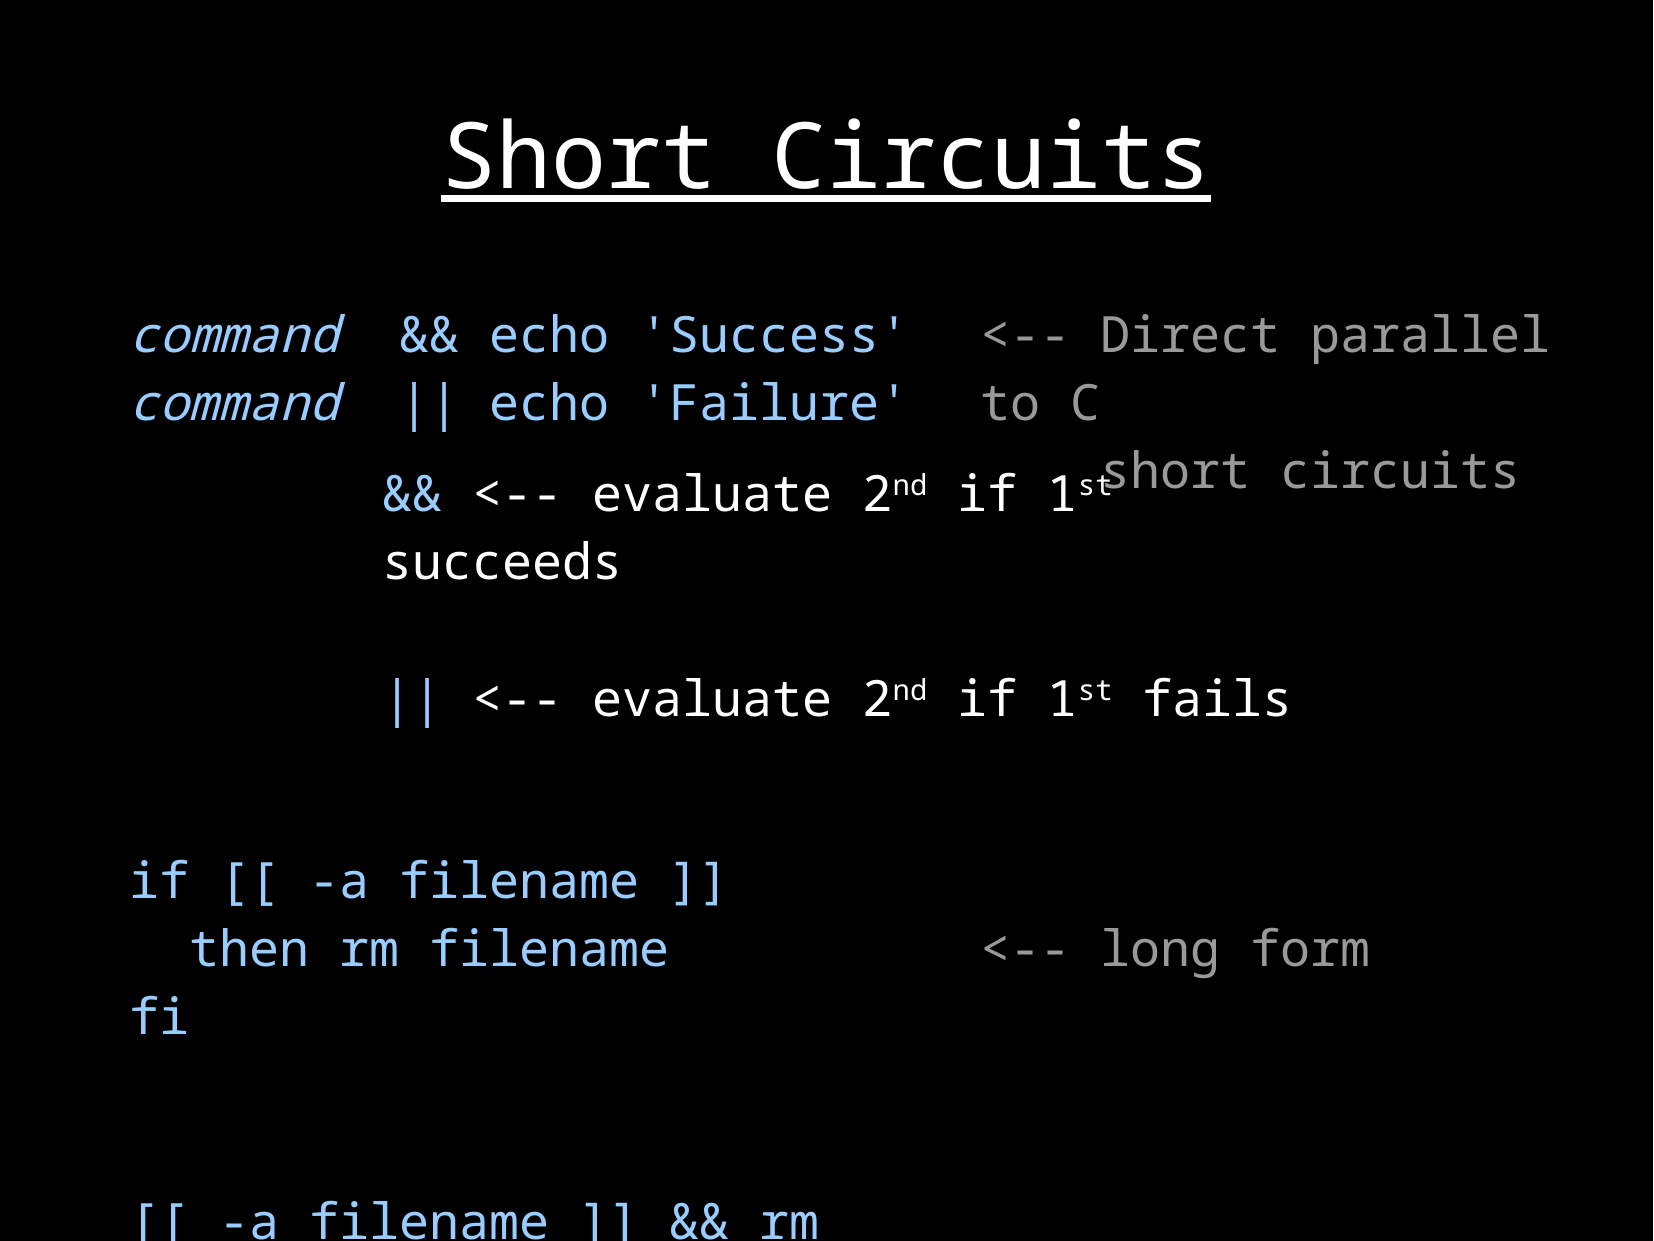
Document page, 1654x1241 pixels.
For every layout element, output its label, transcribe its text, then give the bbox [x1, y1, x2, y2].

title Short Circuits [82, 49, 1571, 257]
table_header <-- Direct parallel to C short circuits <-- long form <-- Alternate form [965, 291, 1604, 1241]
table_header command && echo 'Success' command || echo 'Failure' if [[ -a filename ]] then rm filename fi [[ -a filename ]] && rm filename [114, 291, 965, 1241]
text_box && <-- evaluate 2nd if 1st succeeds || <-- evaluate 2nd if 1st fails [368, 450, 1329, 619]
